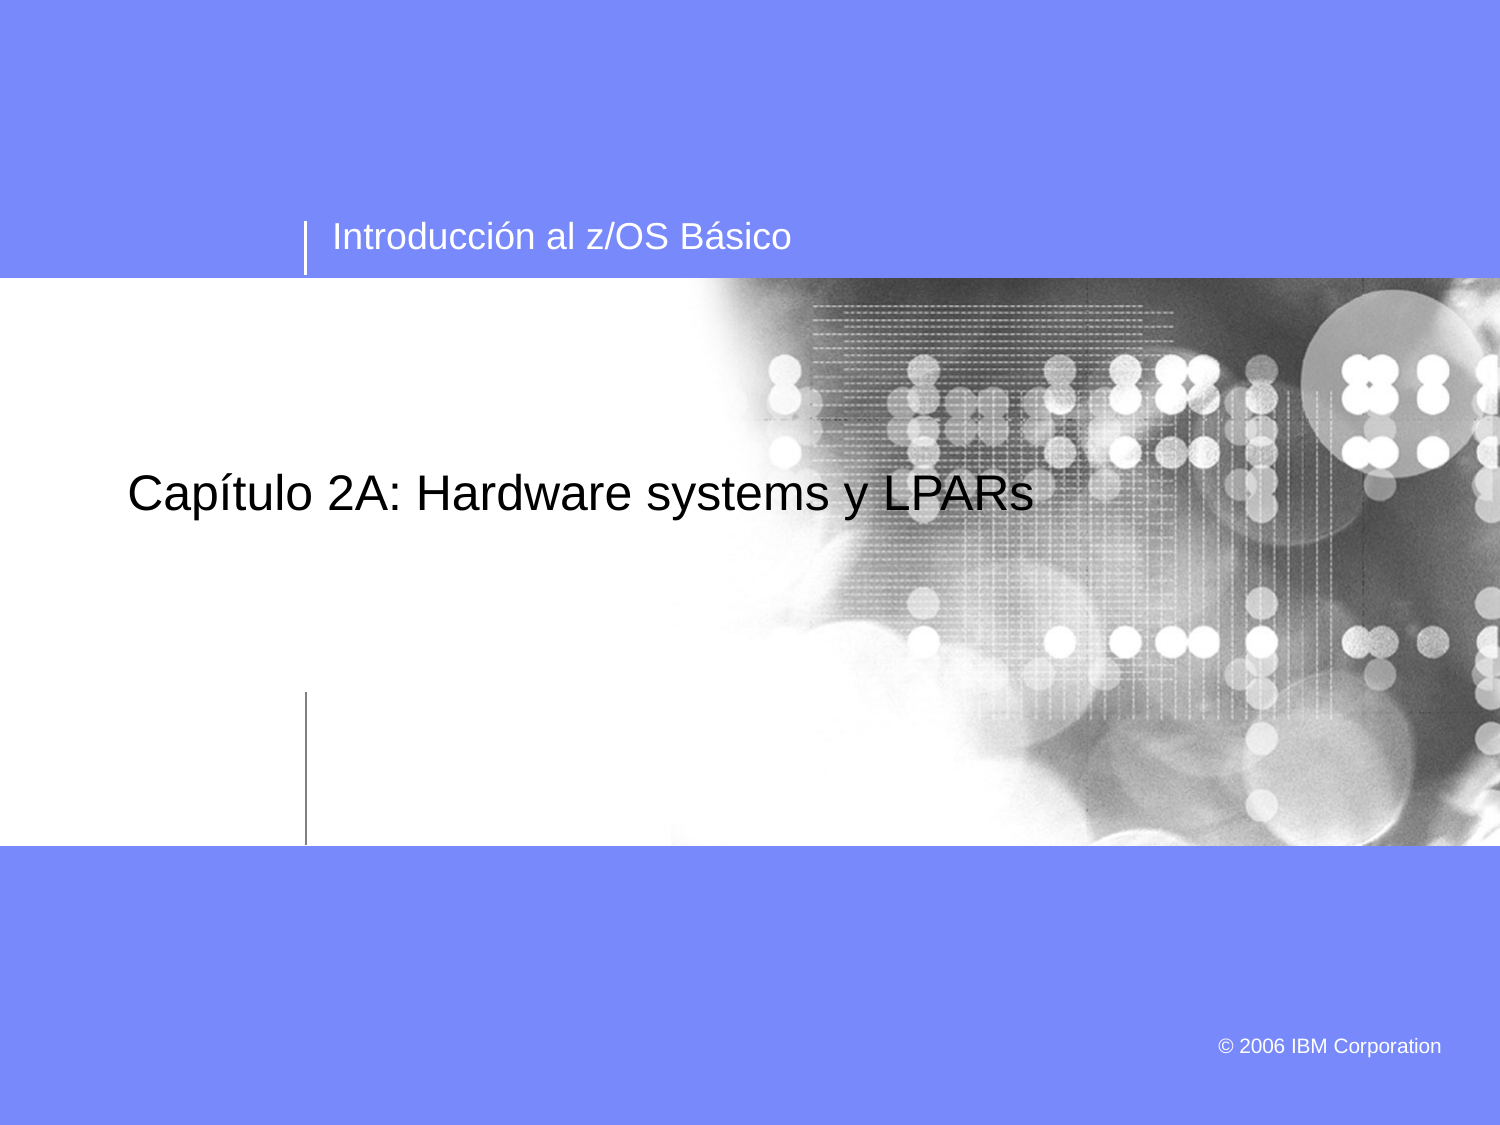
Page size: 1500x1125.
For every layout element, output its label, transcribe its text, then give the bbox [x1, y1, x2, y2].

title Capítulo 2A: Hardware systems y LPARs [112, 462, 1388, 591]
picture [0, 278, 1500, 846]
